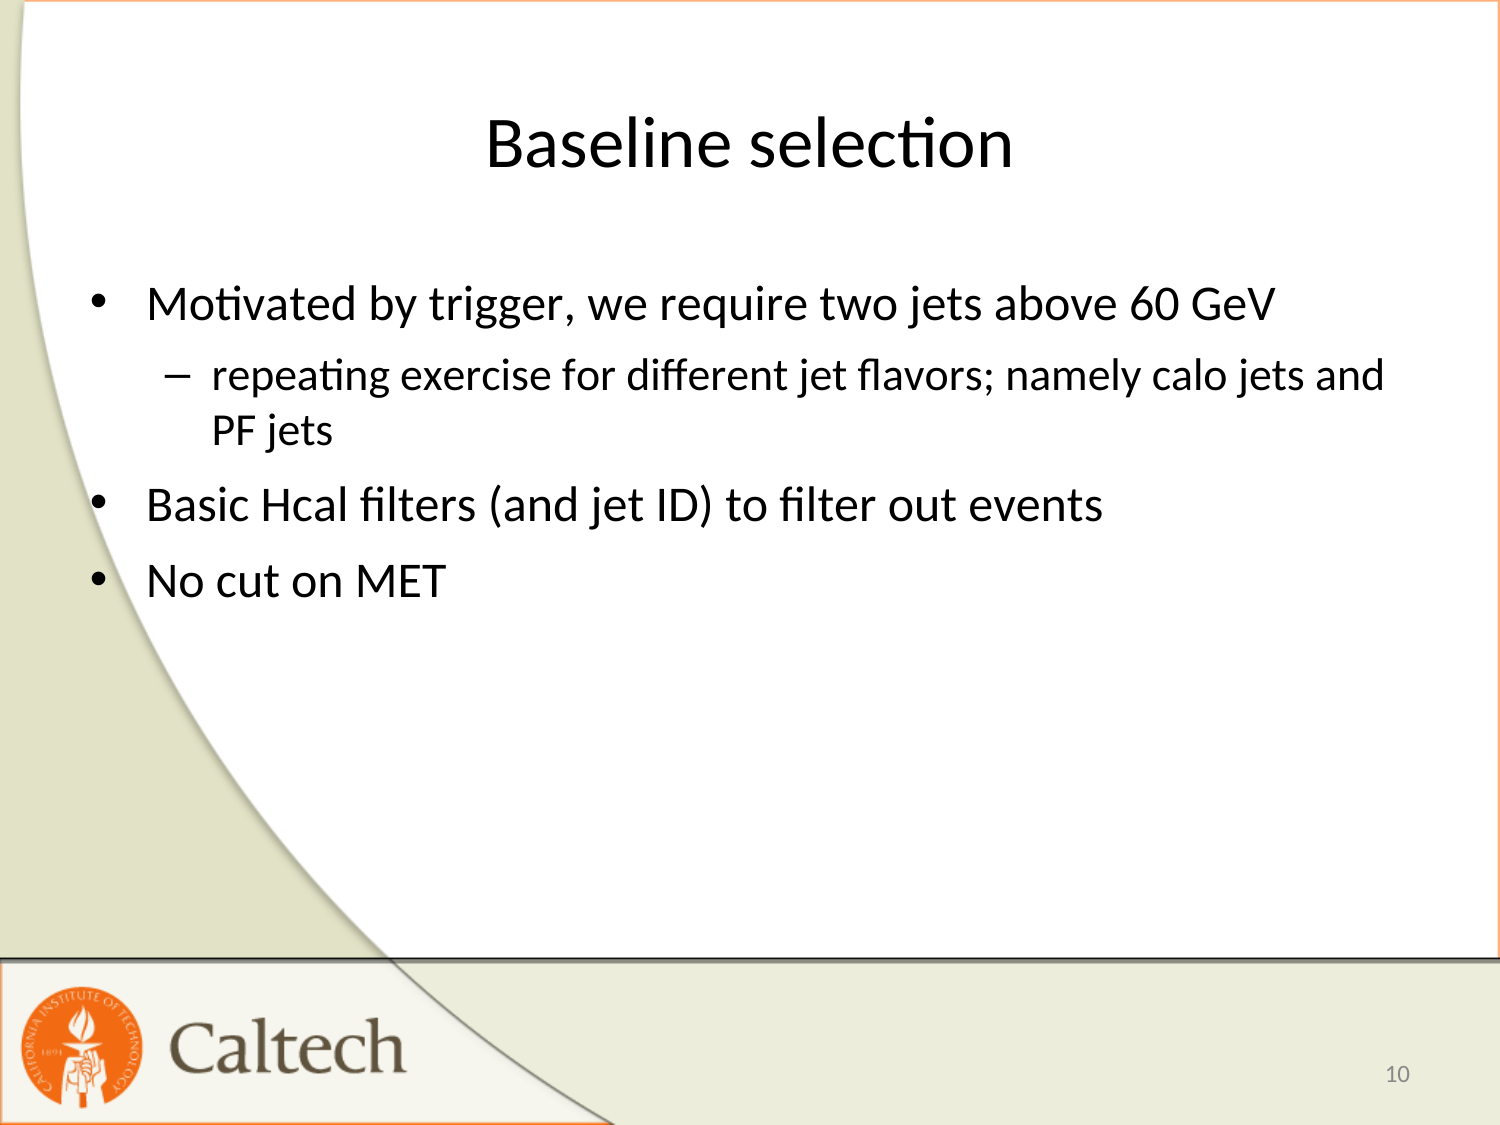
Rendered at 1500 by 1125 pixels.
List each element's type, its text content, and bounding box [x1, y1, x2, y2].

picture [0, 0, 1500, 1125]
title Baseline selection [75, 20, 1426, 257]
list Motivated by trigger, we require two jets above 60 GeV repeating exercise for different jet flavors; namely calo jets and PF jets Basic Hcal filters (and jet ID) to filter out events No cut on MET [75, 262, 1426, 1006]
